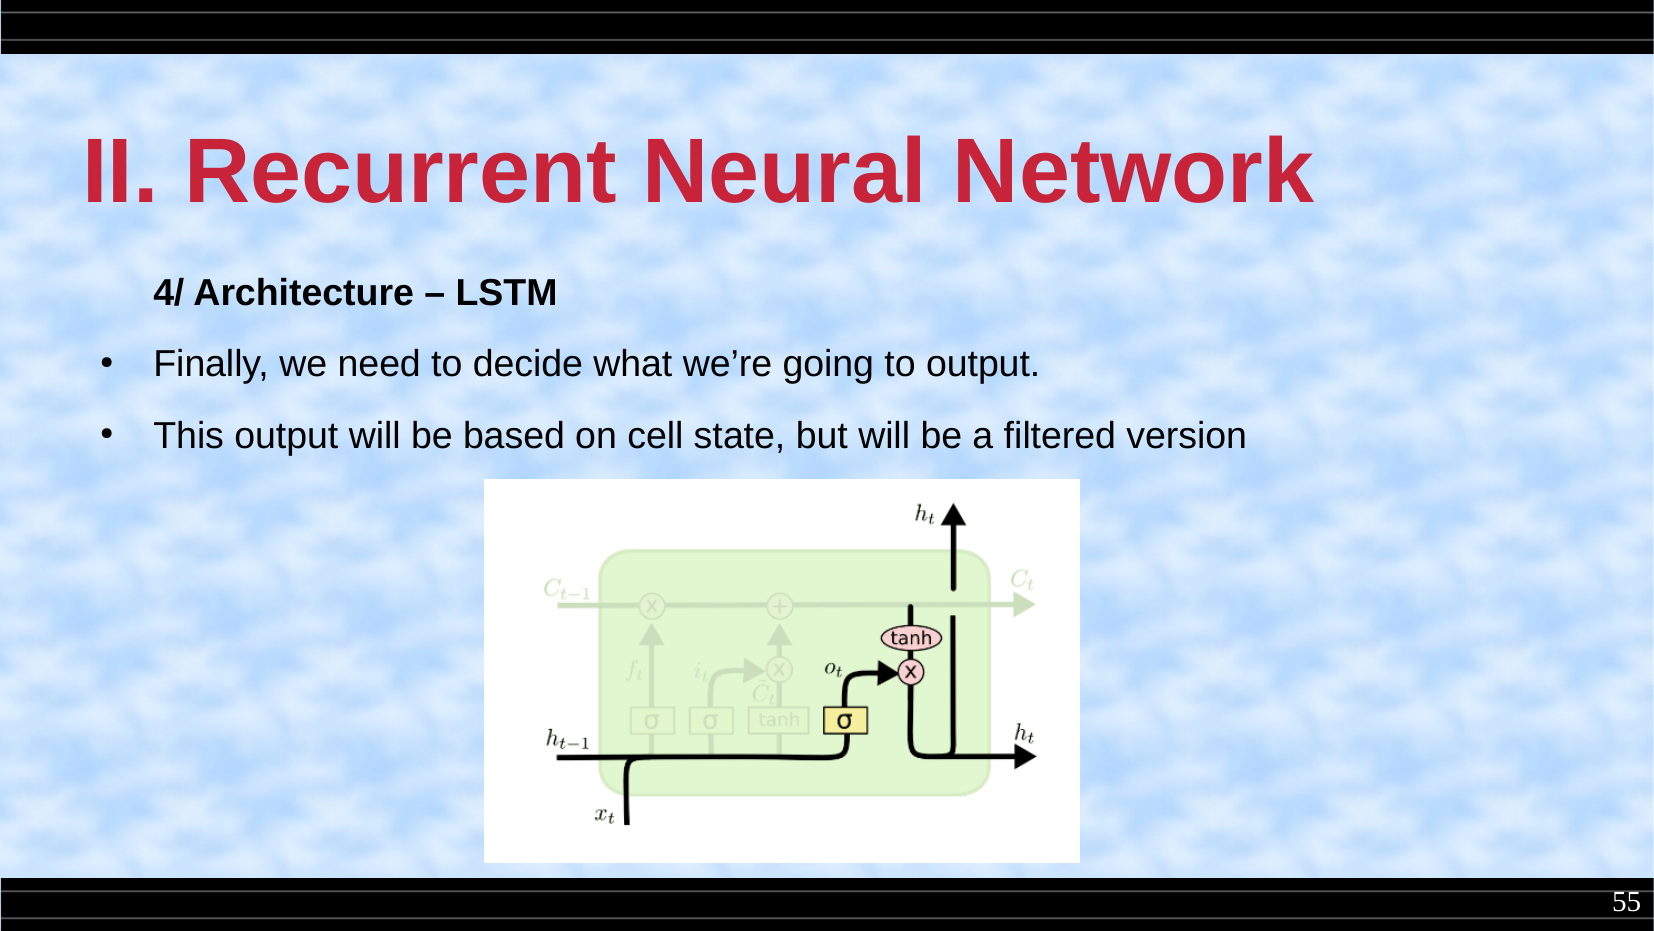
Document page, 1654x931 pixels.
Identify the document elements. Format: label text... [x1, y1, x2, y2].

title II. Recurrent Neural Network [82, 92, 1571, 248]
list 4/ Architecture – LSTM Finally, we need to decide what we’re going to output. This output will be based on cell state, but will be a filtered version [82, 271, 1571, 757]
picture [0, 0, 1654, 931]
